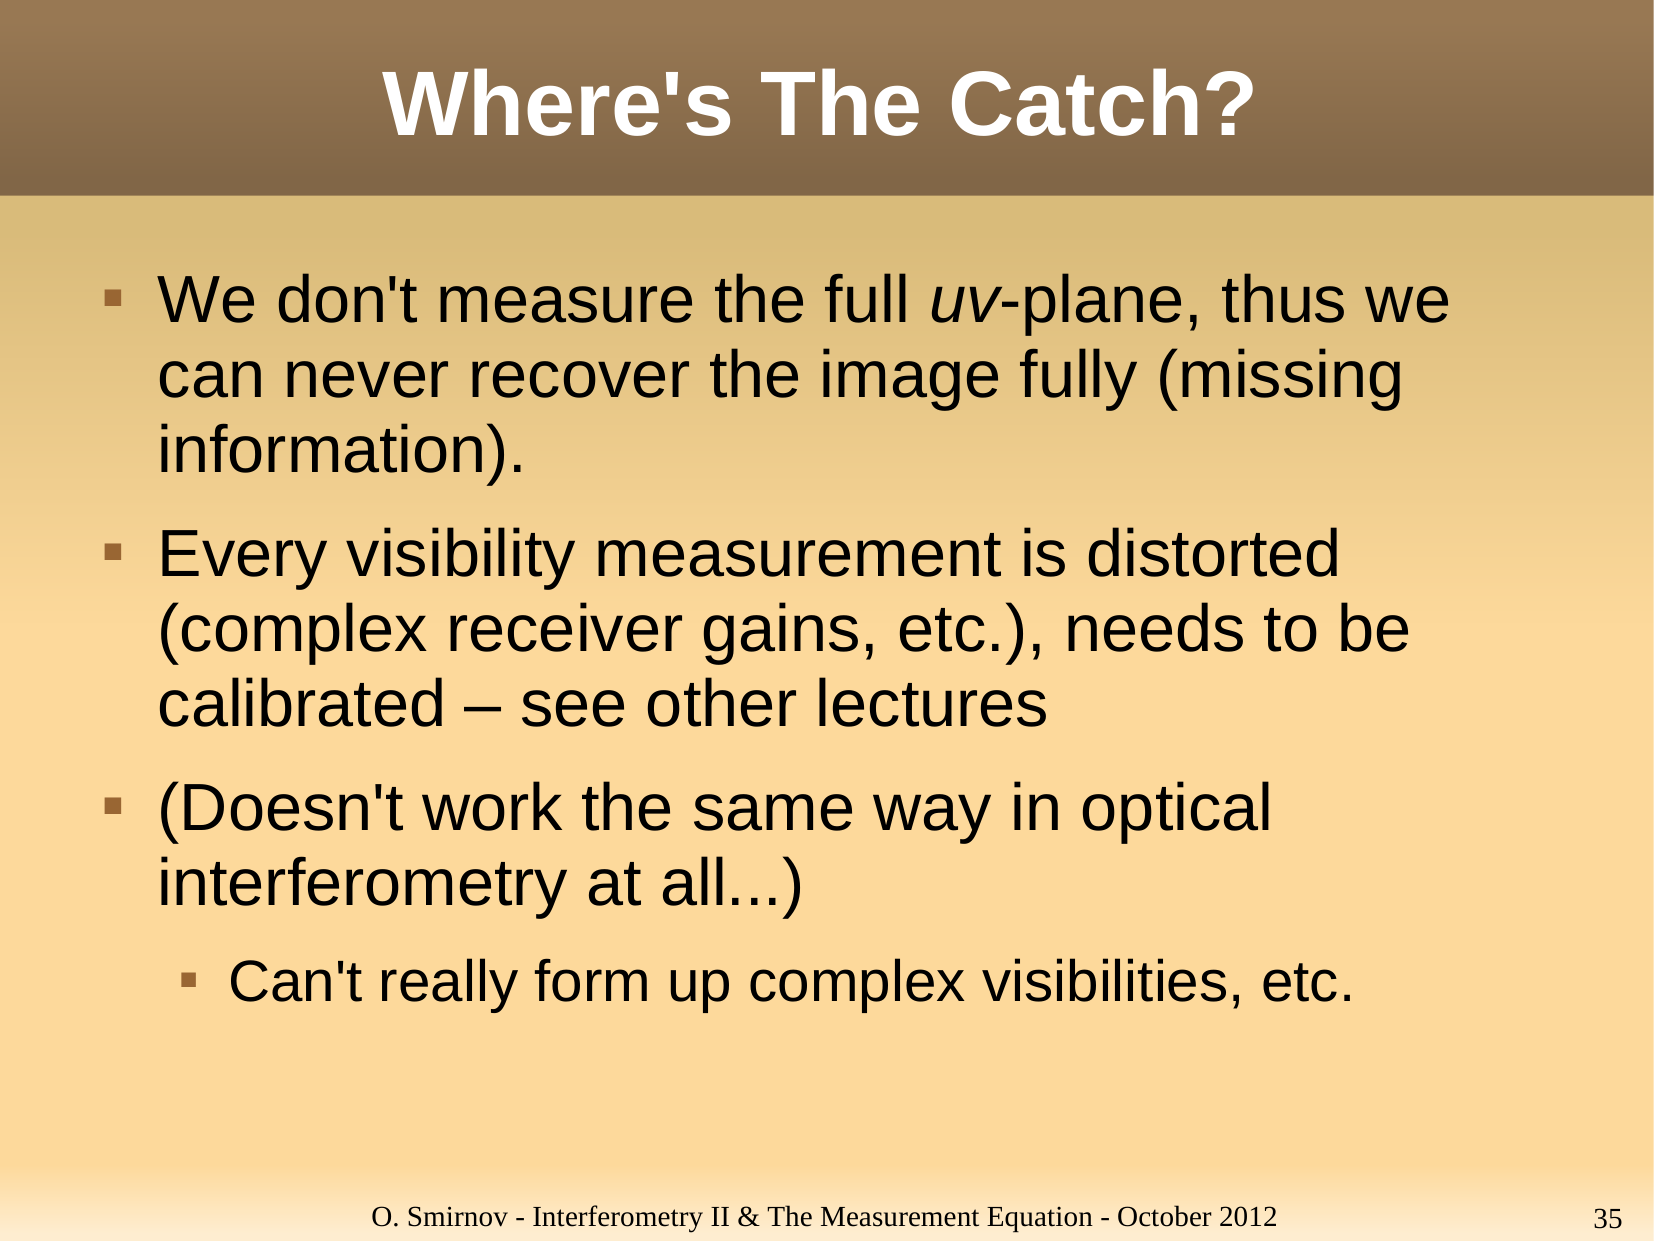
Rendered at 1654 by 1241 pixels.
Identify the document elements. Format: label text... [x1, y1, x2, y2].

list We don't measure the full uv-plane, thus we can never recover the image fully (missing information). Every visibility measurement is distorted (complex receiver gains, etc.), needs to be calibrated – see other lectures (Doesn't work the same way in optical interferometry at all...) Can't really form up complex visibilities, etc. [86, 262, 1576, 1067]
picture [0, 0, 1654, 1241]
title Where's The Catch? [76, 0, 1565, 208]
